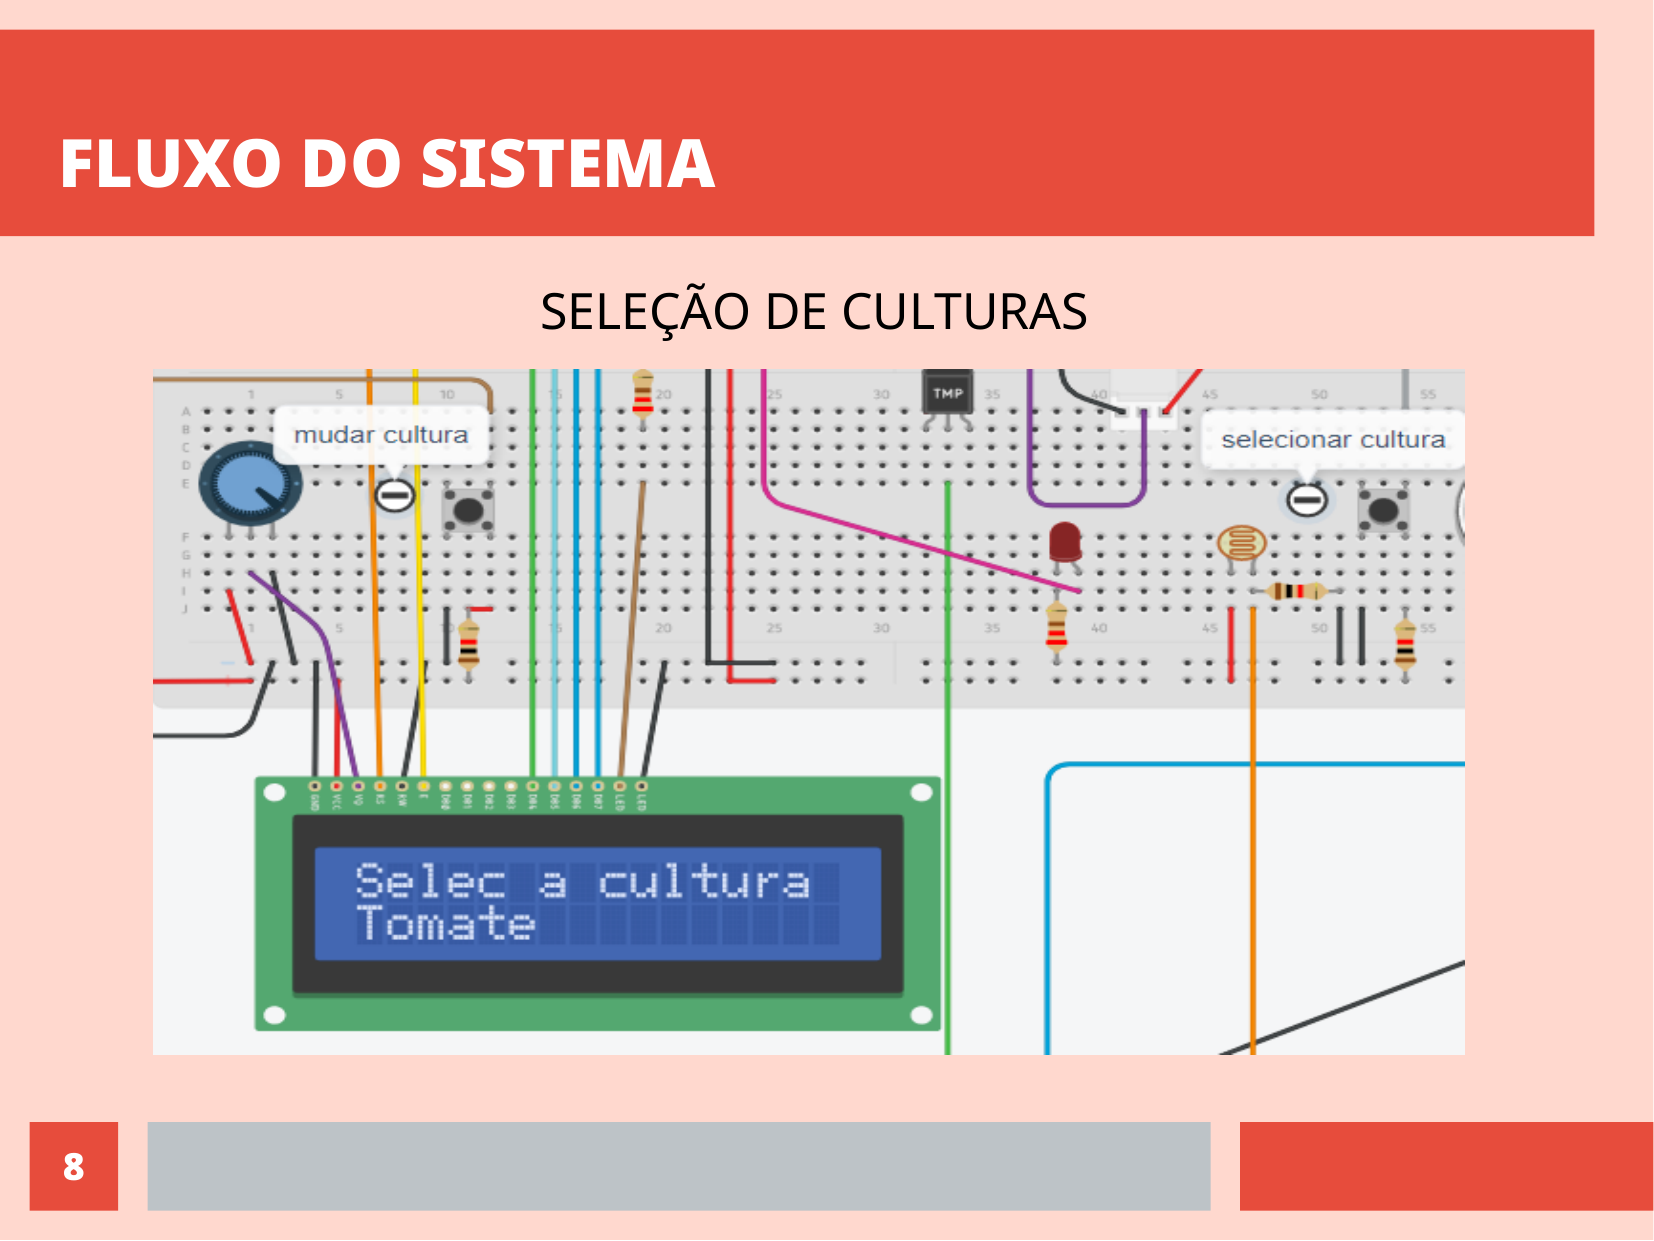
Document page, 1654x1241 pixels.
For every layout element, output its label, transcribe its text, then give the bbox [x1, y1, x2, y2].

title FLUXO DO SISTEMA [59, 59, 1595, 207]
text_box SELEÇÃO DE CULTURAS [200, 268, 1430, 355]
picture [153, 369, 1465, 1055]
